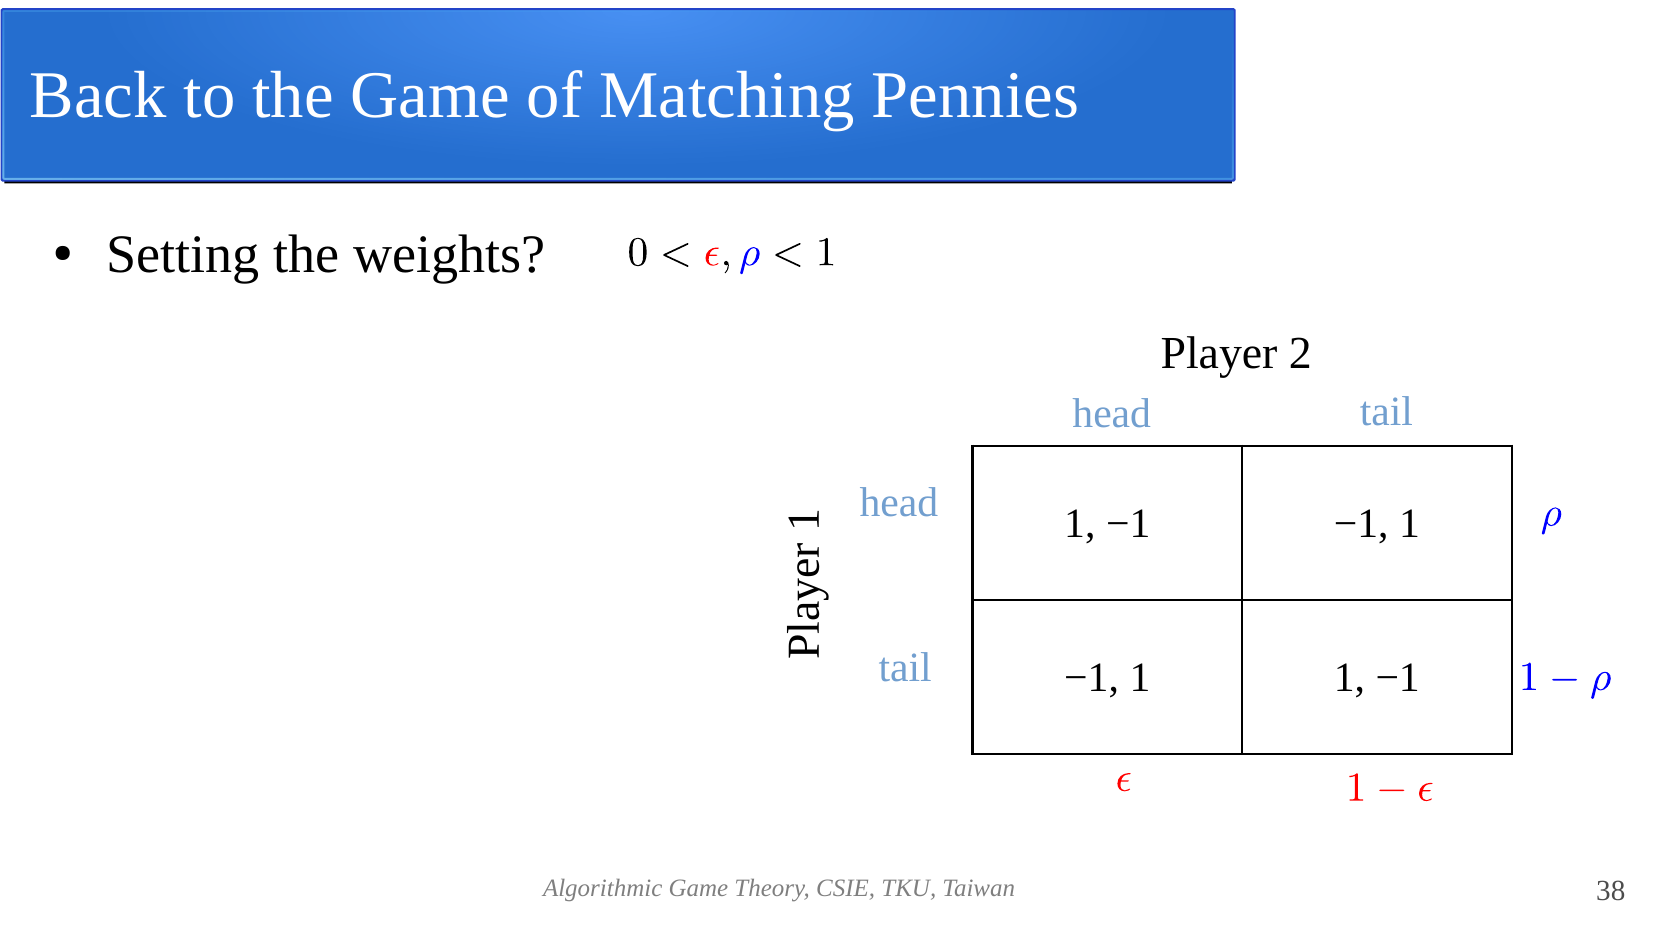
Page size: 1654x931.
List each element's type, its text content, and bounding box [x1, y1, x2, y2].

list Setting the weights? [35, 224, 780, 764]
text_box Player 2 [1123, 320, 1350, 387]
picture [1345, 773, 1433, 802]
picture [1540, 507, 1562, 535]
table_header 1, −1 [974, 447, 1241, 599]
text_box head [823, 471, 975, 538]
table_cell 1, −1 [1243, 601, 1511, 753]
text_box head [1023, 382, 1201, 449]
picture [625, 236, 835, 276]
text_box Player 1 [770, 480, 857, 688]
text_box tail [844, 637, 966, 702]
table_cell −1, 1 [974, 601, 1241, 753]
picture [1115, 773, 1131, 792]
table_header −1, 1 [1243, 447, 1511, 599]
title Back to the Game of Matching Pennies [29, 17, 1138, 172]
text_box tail [1282, 380, 1491, 446]
picture [1517, 660, 1613, 701]
